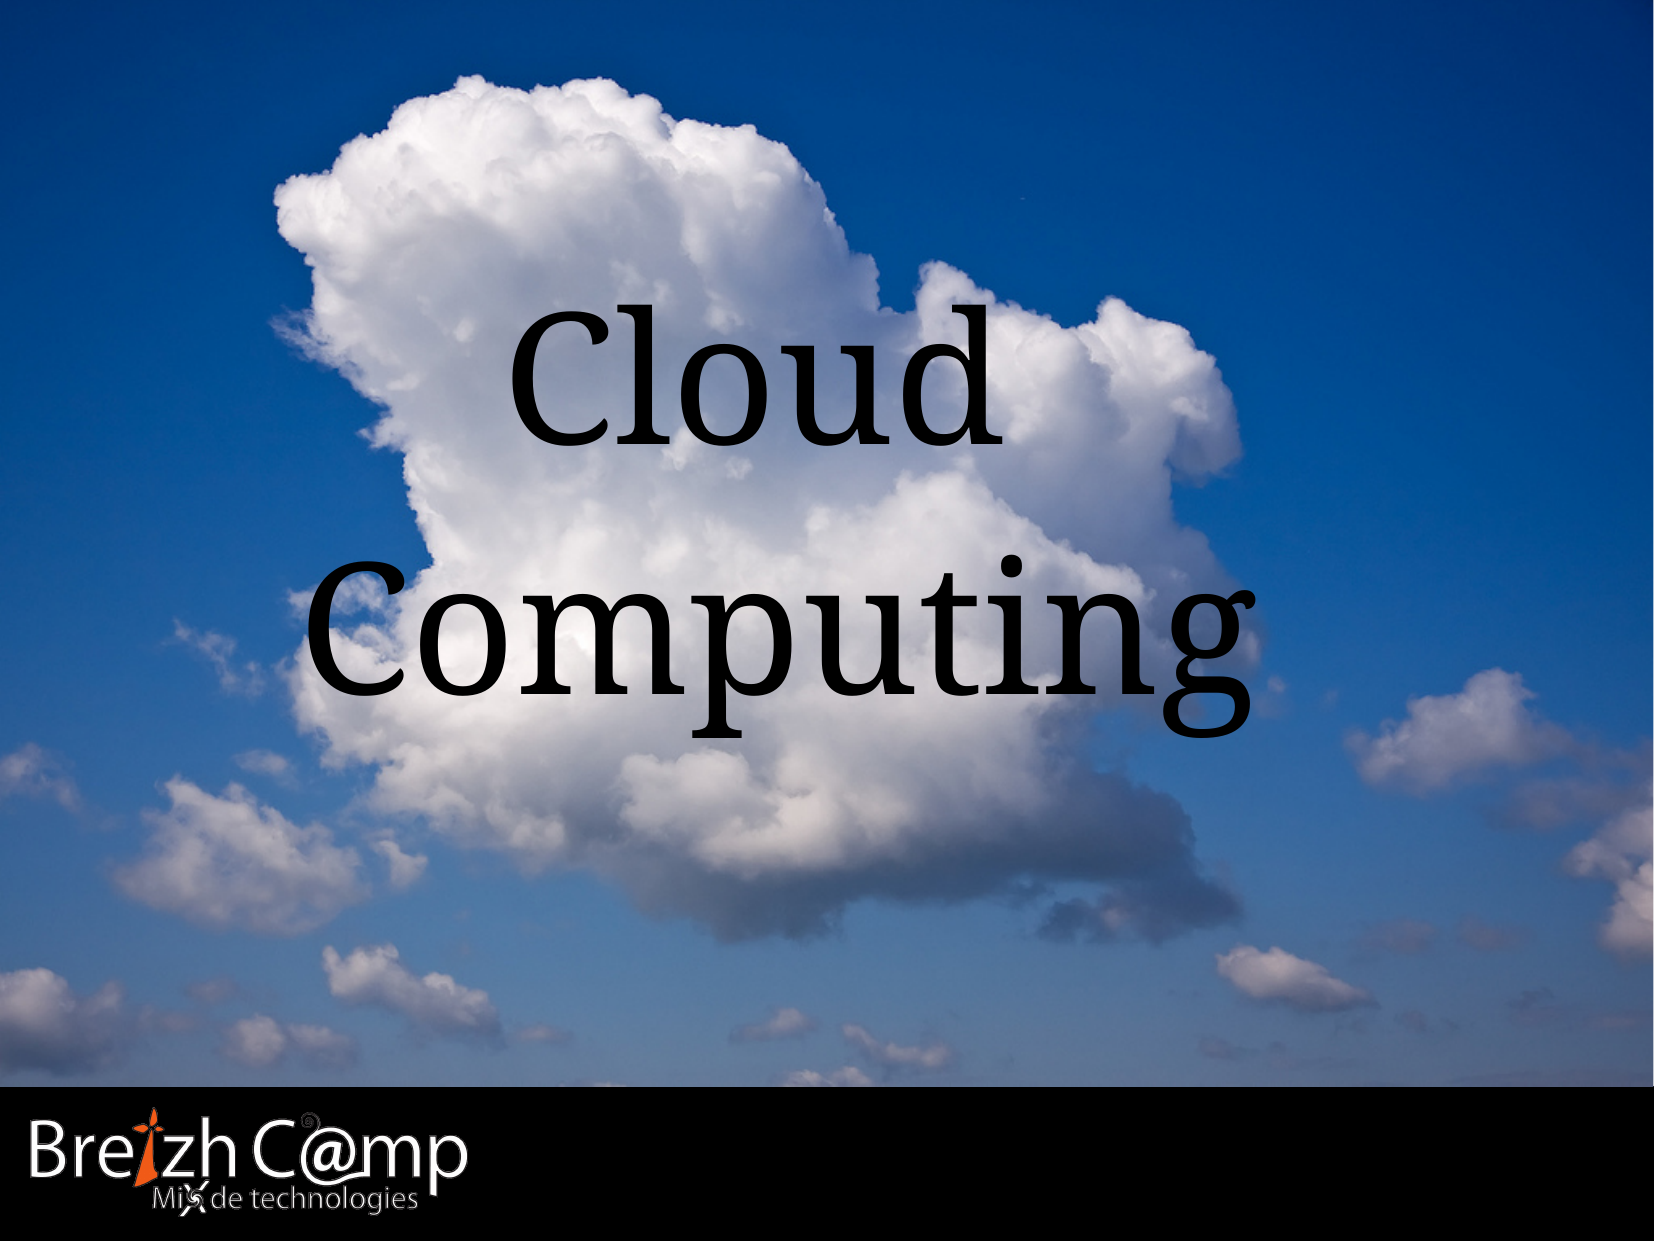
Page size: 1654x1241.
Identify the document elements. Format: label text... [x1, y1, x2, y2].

text_box Cloud Computing [283, 273, 1335, 756]
picture [30, 1107, 468, 1217]
picture [0, 0, 1654, 1087]
